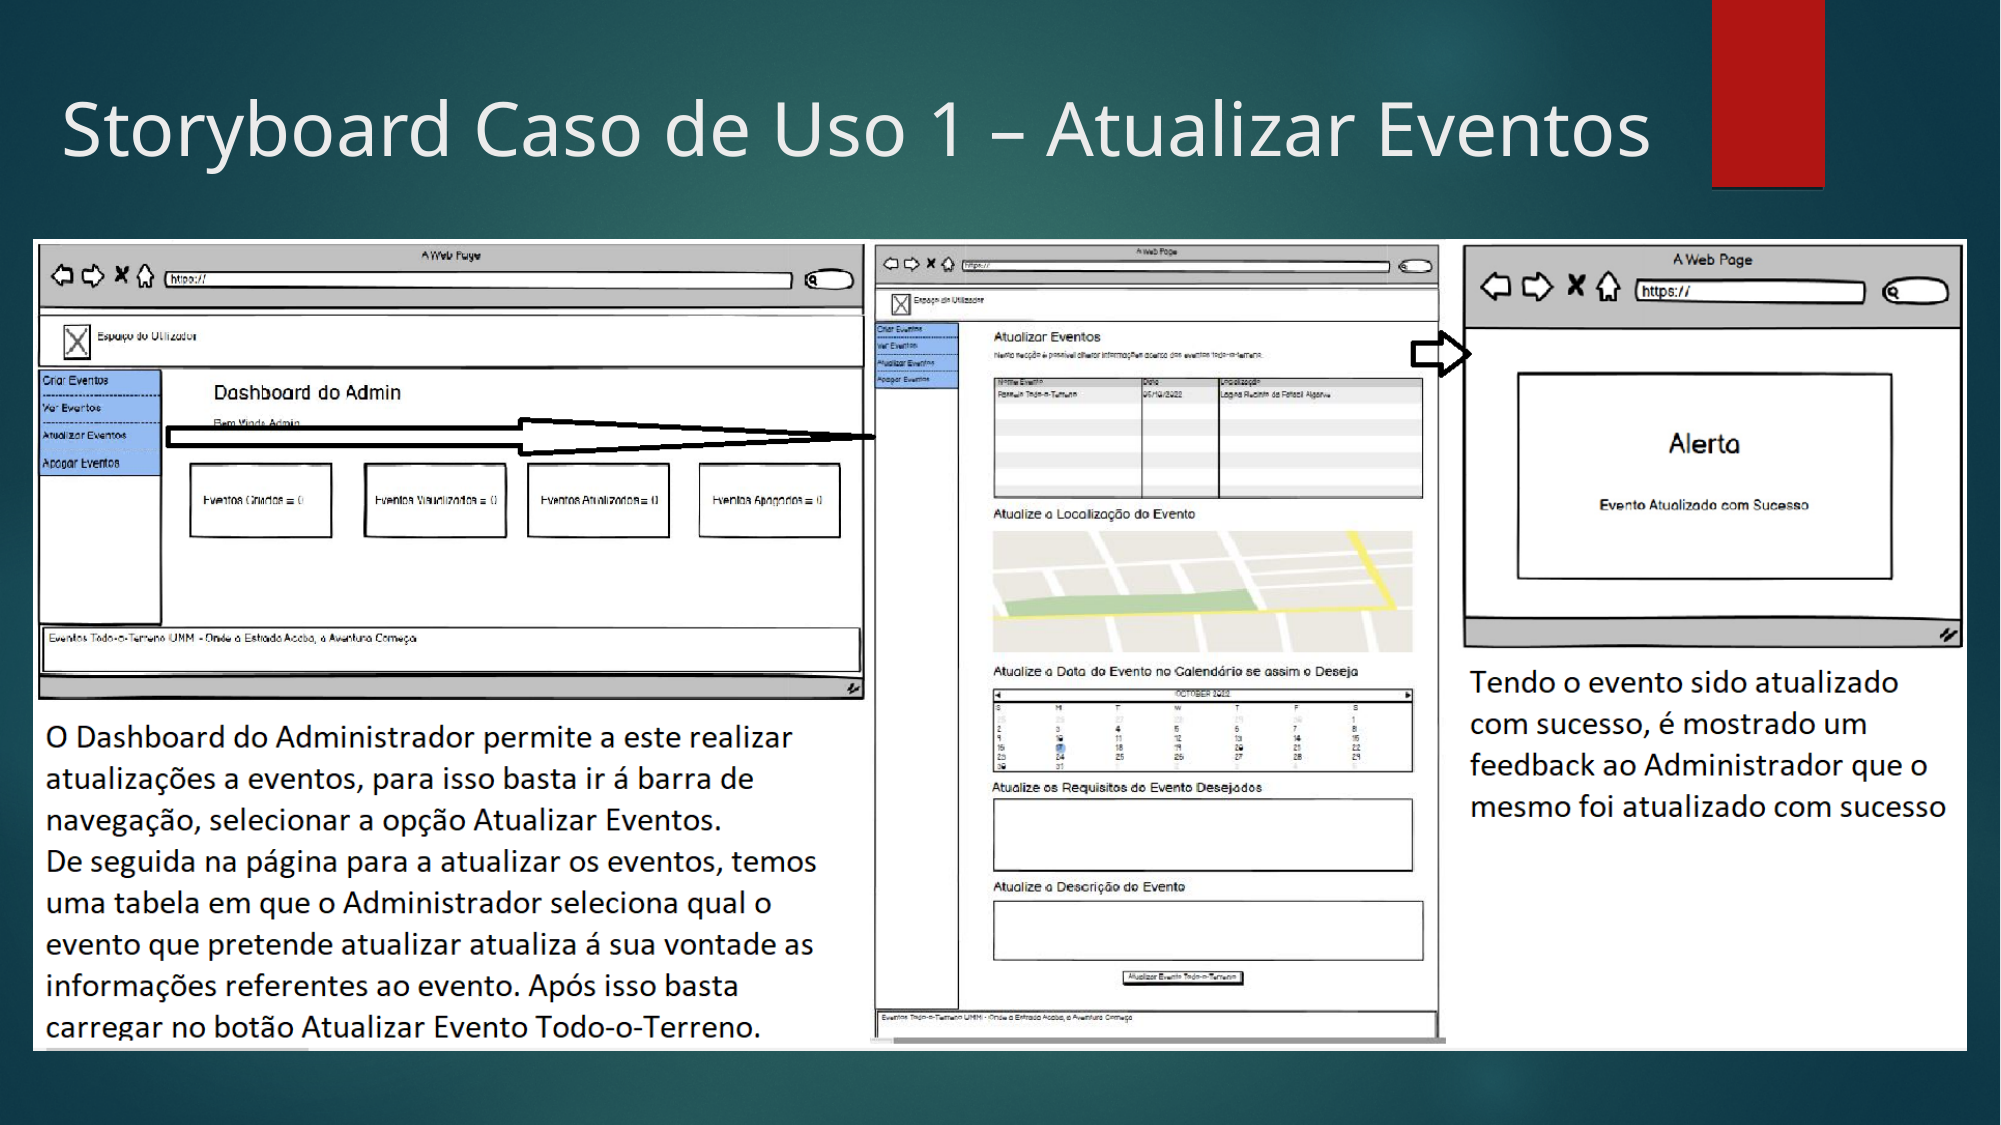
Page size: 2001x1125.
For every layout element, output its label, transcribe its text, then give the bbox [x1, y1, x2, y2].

picture [33, 239, 1967, 1051]
title Storyboard Caso de Uso 1 – Atualizar Eventos [46, 74, 1955, 211]
